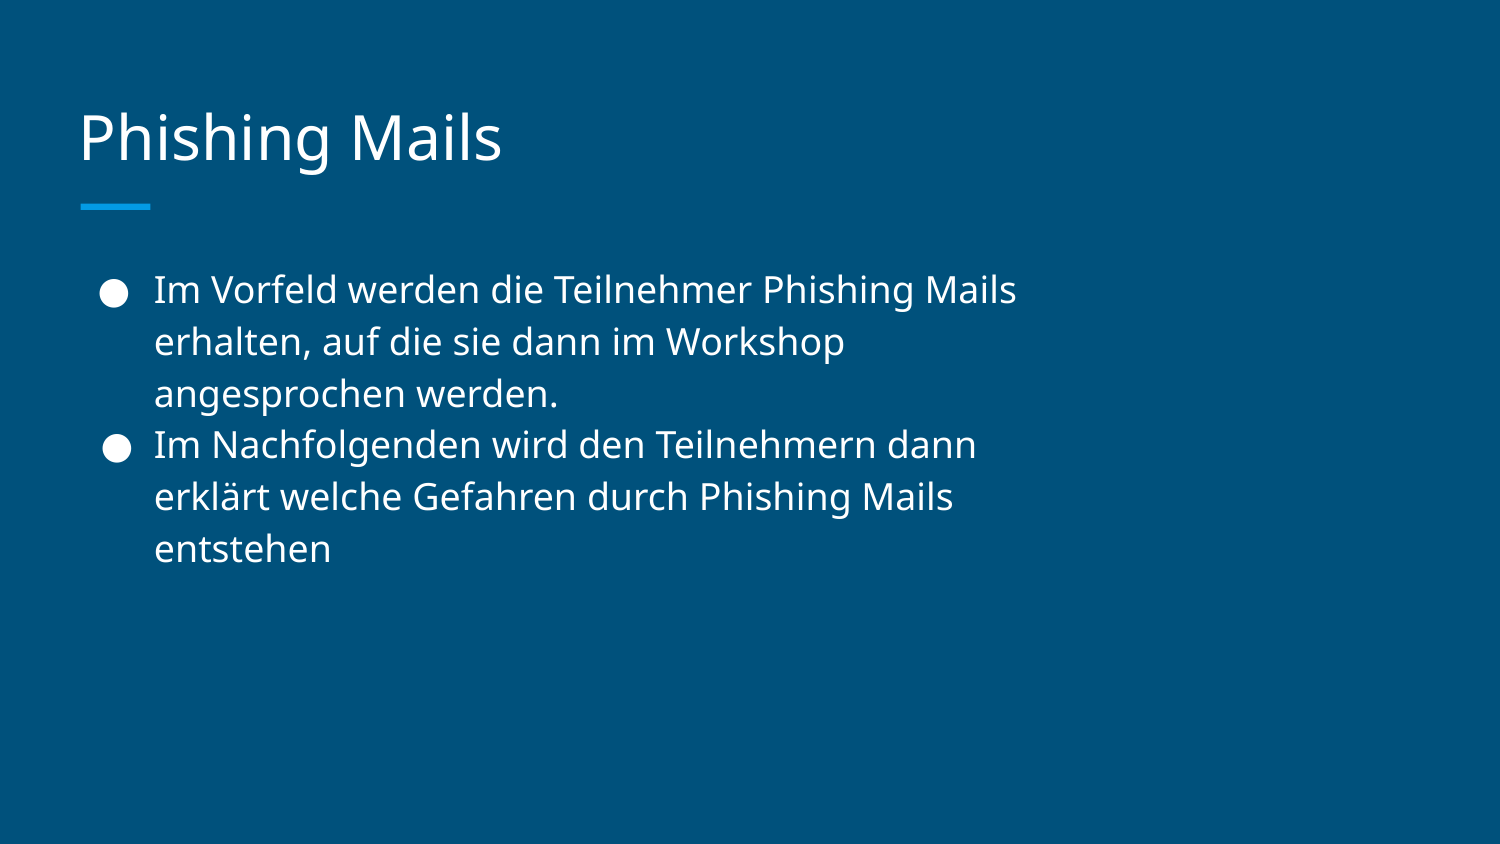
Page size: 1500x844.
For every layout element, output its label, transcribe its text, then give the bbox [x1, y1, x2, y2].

list Im Vorfeld werden die Teilnehmer Phishing Mails erhalten, auf die sie dann im Workshop angesprochen werden. Im Nachfolgenden wird den Teilnehmern dann erklärt welche Gefahren durch Phishing Mails entstehen [63, 244, 1053, 750]
title Phishing Mails [63, 75, 1437, 188]
